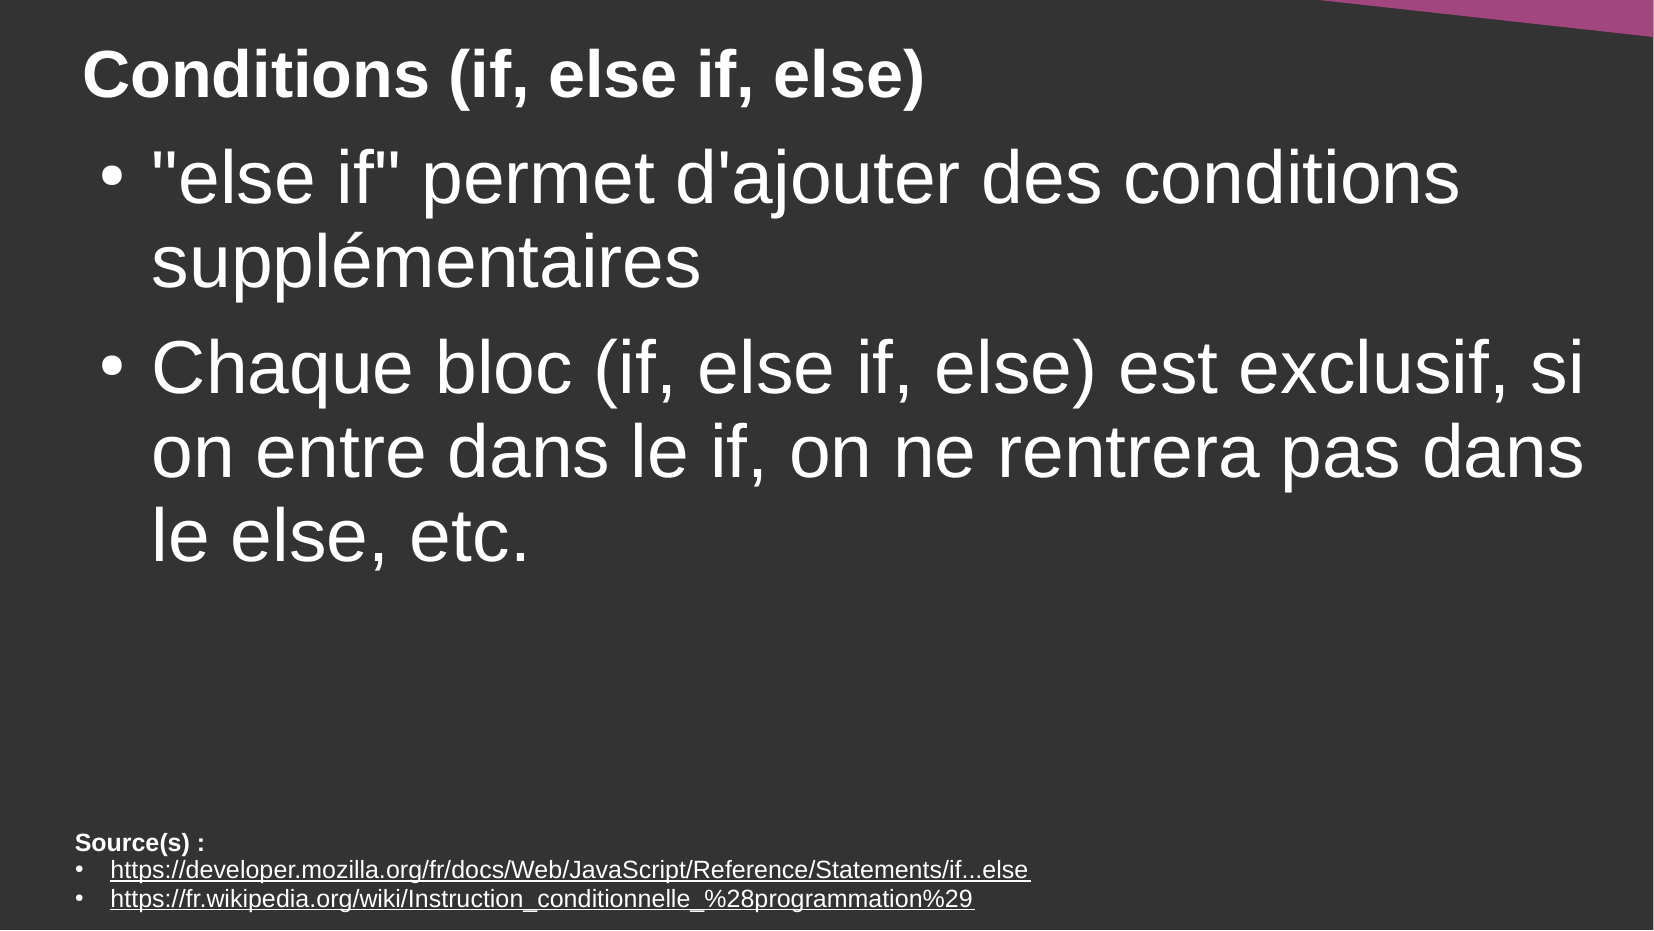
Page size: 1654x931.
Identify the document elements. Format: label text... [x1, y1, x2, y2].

text_box Source(s) : https://developer.mozilla.org/fr/docs/Web/JavaScript/Reference/Statements/if...else https://fr.wikipedia.org/wiki/Instruction_conditionnelle_%28programmation%29 [60, 820, 1583, 920]
list "else if" permet d'ajouter des conditions supplémentaires Chaque bloc (if, else if, else) est exclusif, si on entre dans le if, on ne rentrera pas dans le else, etc. [80, 135, 1620, 603]
text_box [1319, 0, 1654, 38]
title Conditions (if, else if, else) [82, 37, 1571, 114]
